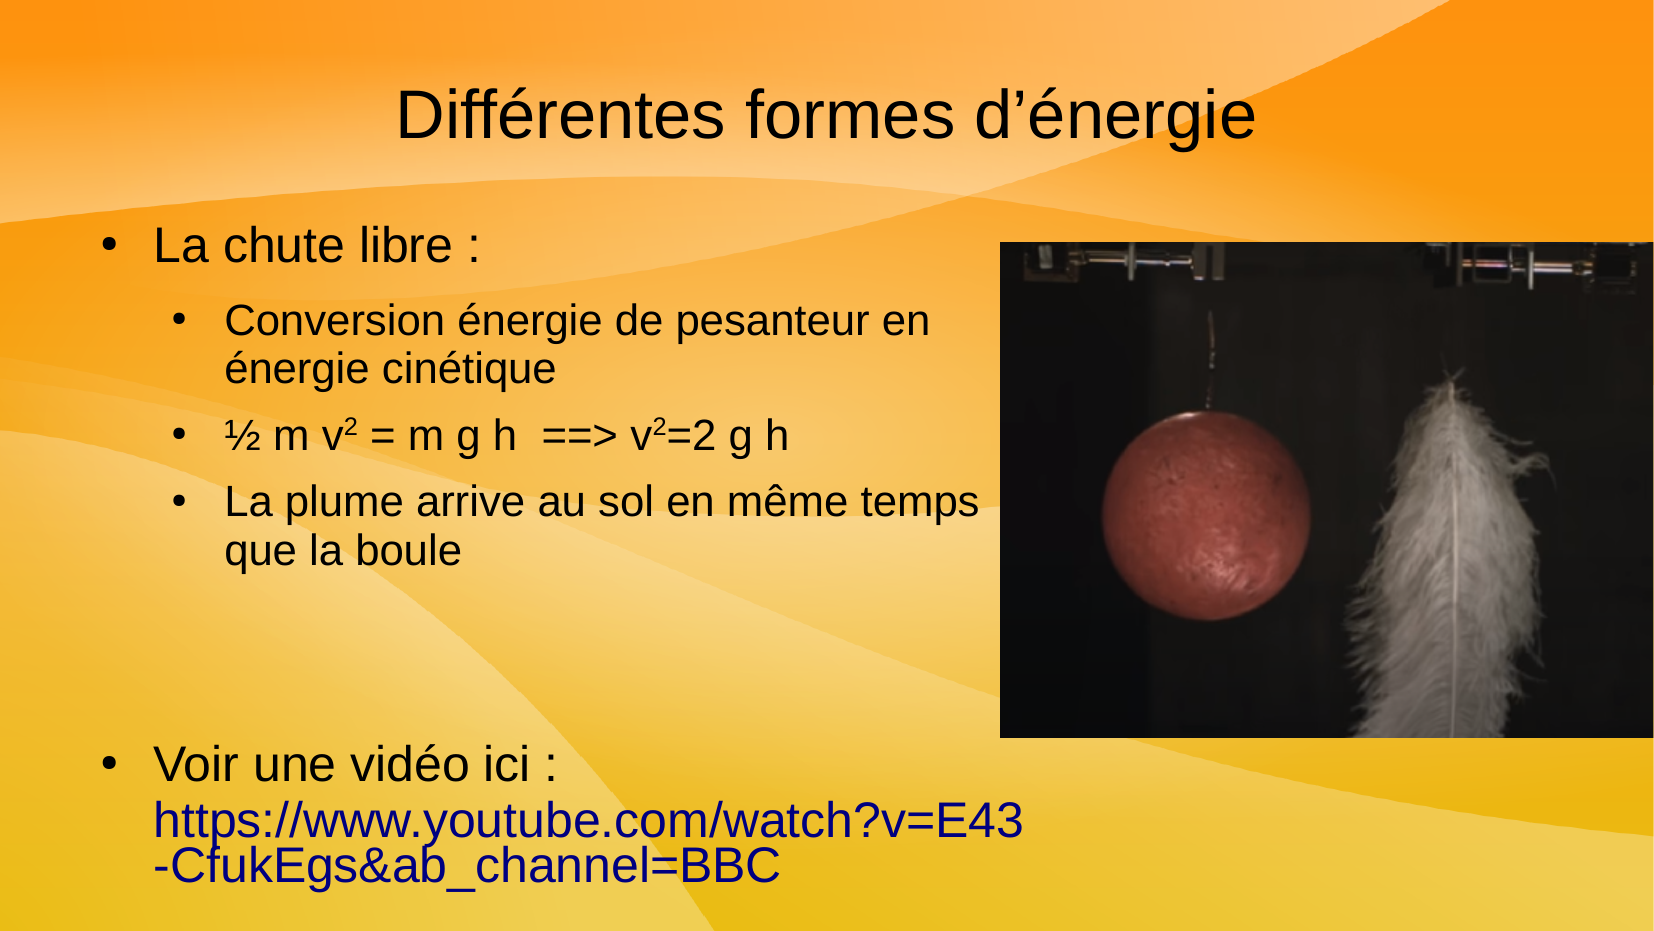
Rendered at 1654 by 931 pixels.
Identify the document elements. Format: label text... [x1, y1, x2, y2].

list La chute libre : Conversion énergie de pesanteur en énergie cinétique ½ m v2 = m g h ==> v2=2 g h La plume arrive au sol en même temps que la boule Voir une vidéo ici : https://www.youtube.com/watch?v=E43-CfukEgs&ab_channel=BBC [82, 217, 1034, 926]
title Différentes formes d’énergie [82, 37, 1571, 193]
picture [0, 0, 1654, 931]
